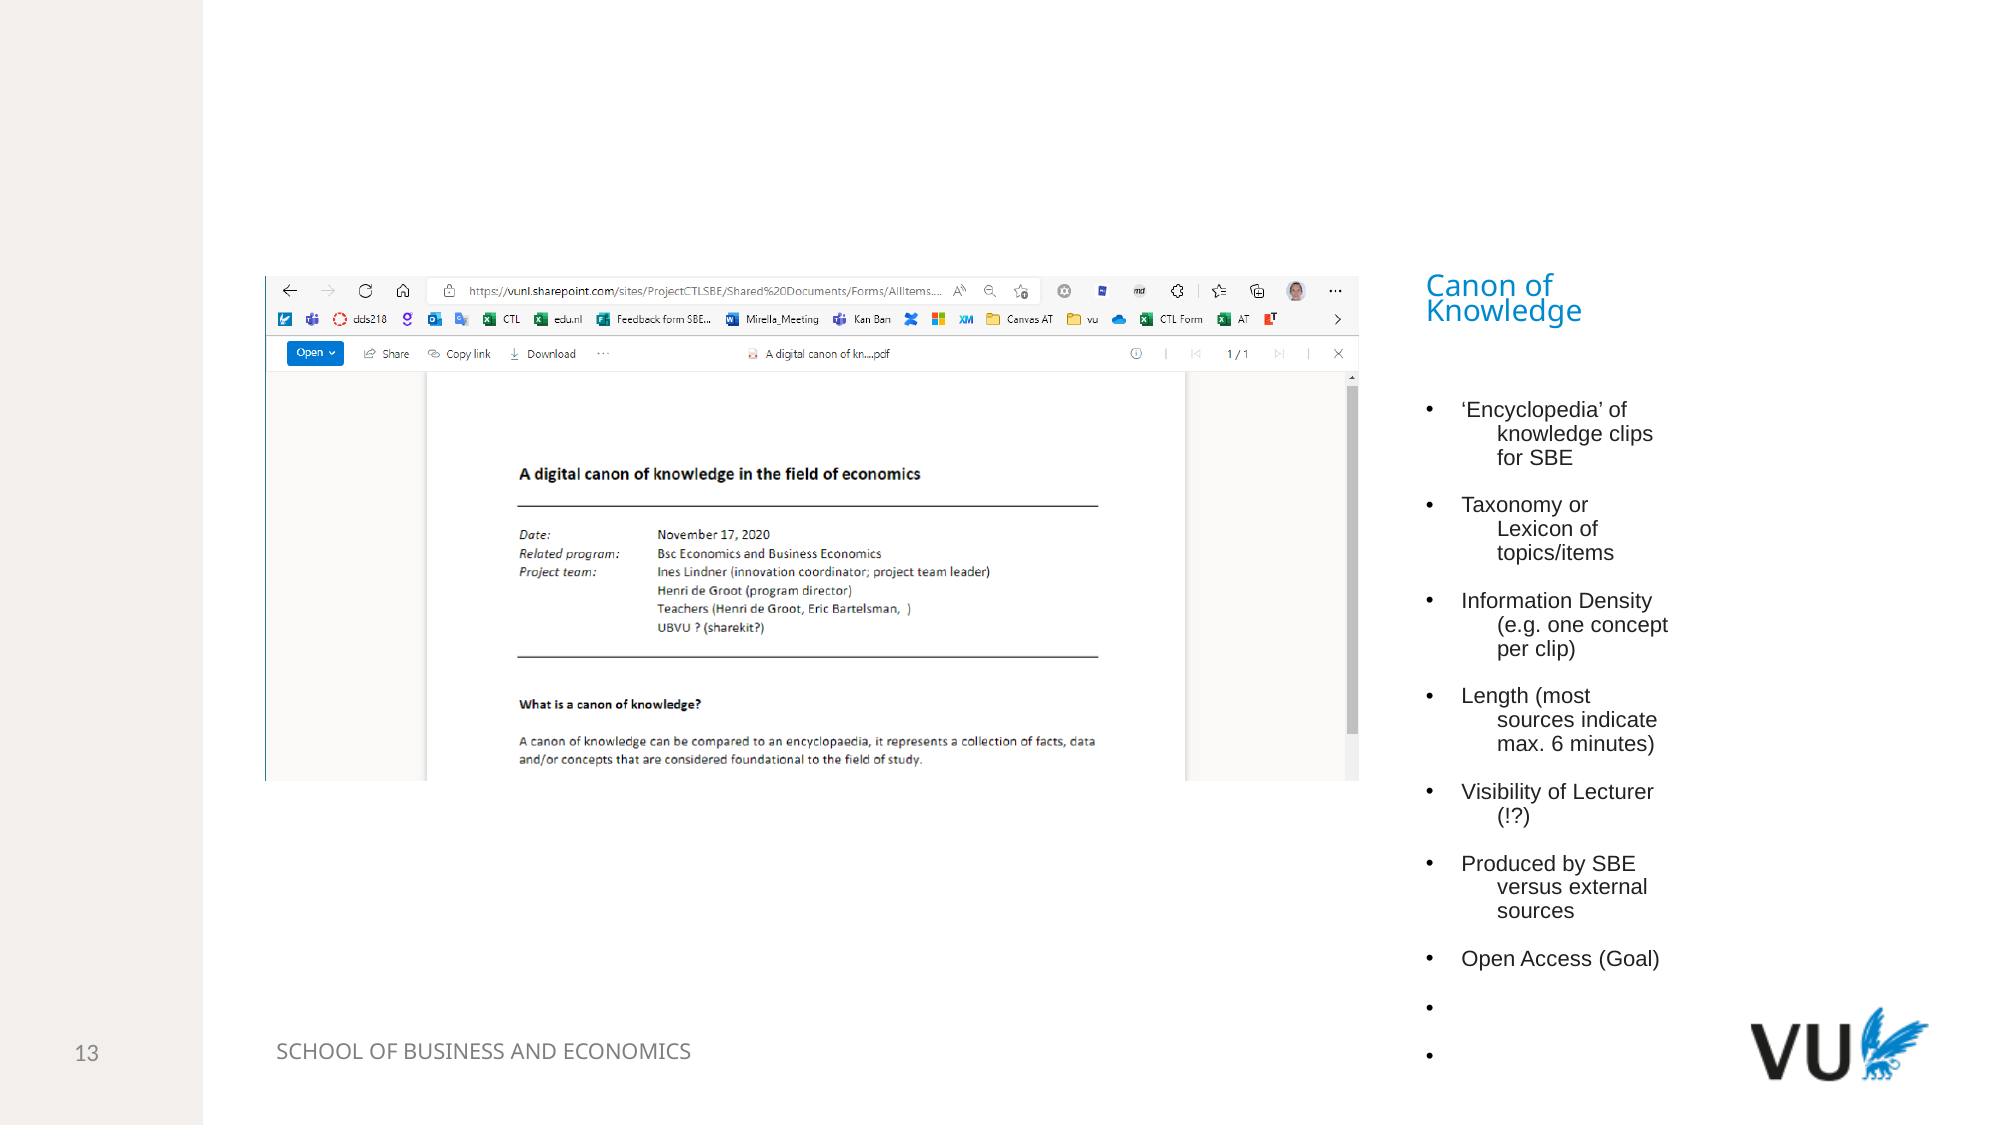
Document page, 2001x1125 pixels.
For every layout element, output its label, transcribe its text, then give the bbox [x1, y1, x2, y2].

list Canon of Knowledge ‘Encyclopedia’ of knowledge clips for SBE Taxonomy or Lexicon of topics/items Information Density (e.g. one concept per clip) Length (most sources indicate max. 6 minutes) Visibility of Lecturer (!?) Produced by SBE versus external sources Open Access (Goal) [1425, 276, 1927, 978]
picture [265, 276, 1359, 781]
text_box 10 [73, 977, 203, 1125]
text_box SCHOOL OF BUSINESS AND ECONOMICS [276, 977, 1413, 1125]
